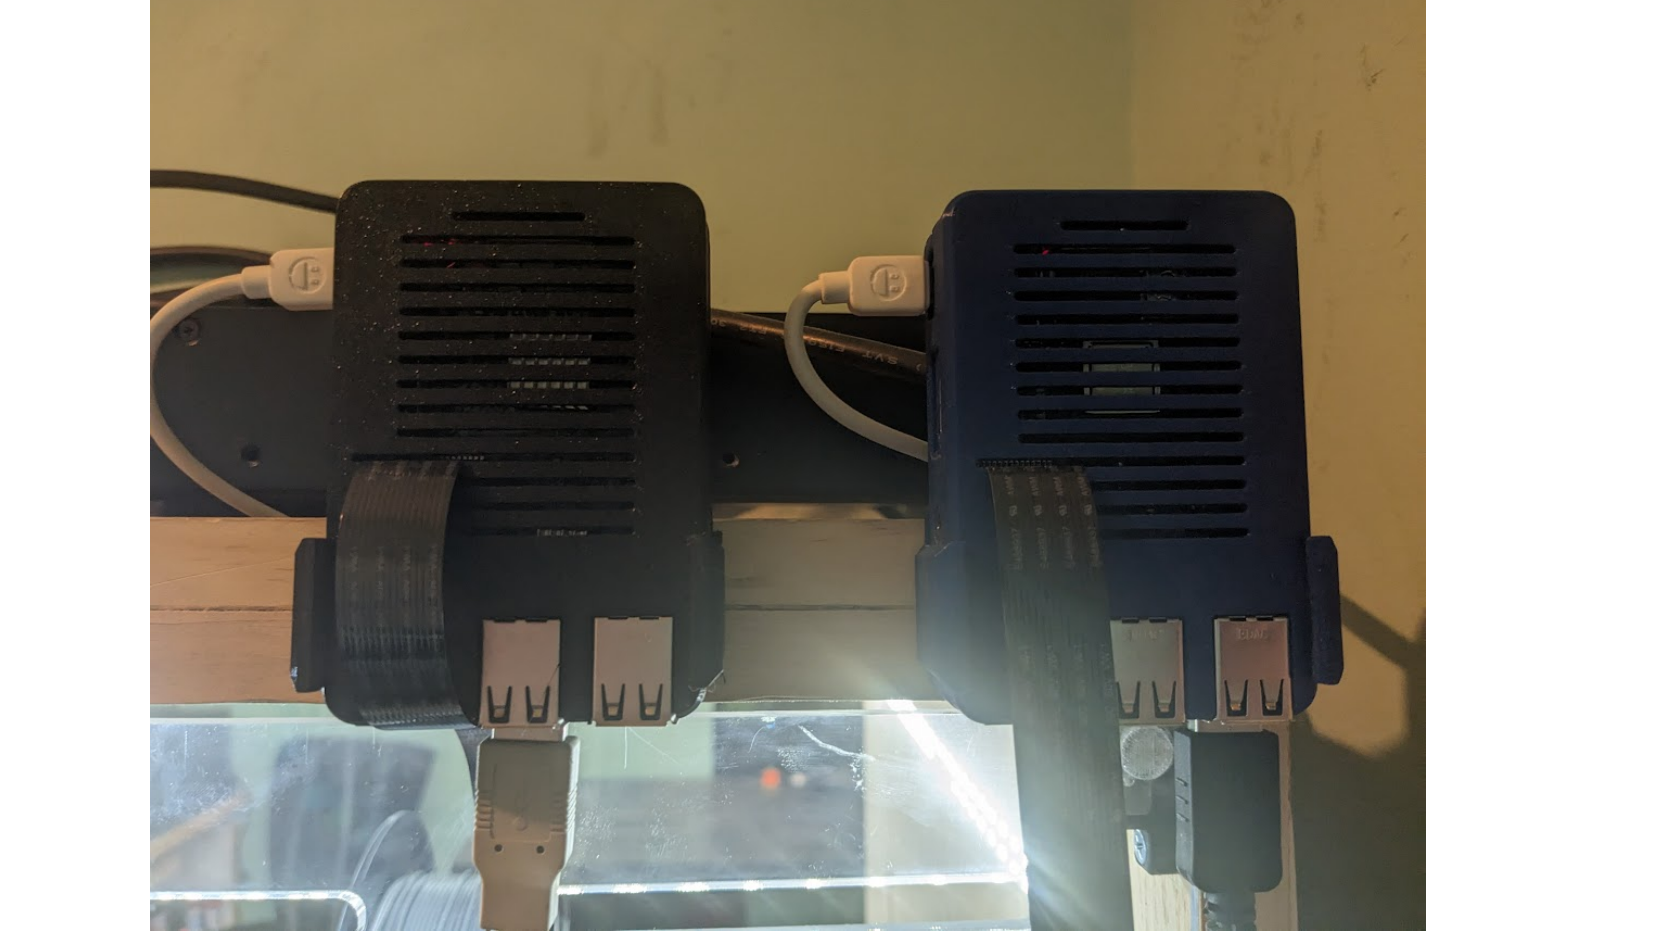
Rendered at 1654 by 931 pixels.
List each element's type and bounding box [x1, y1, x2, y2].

picture [150, 0, 1426, 931]
